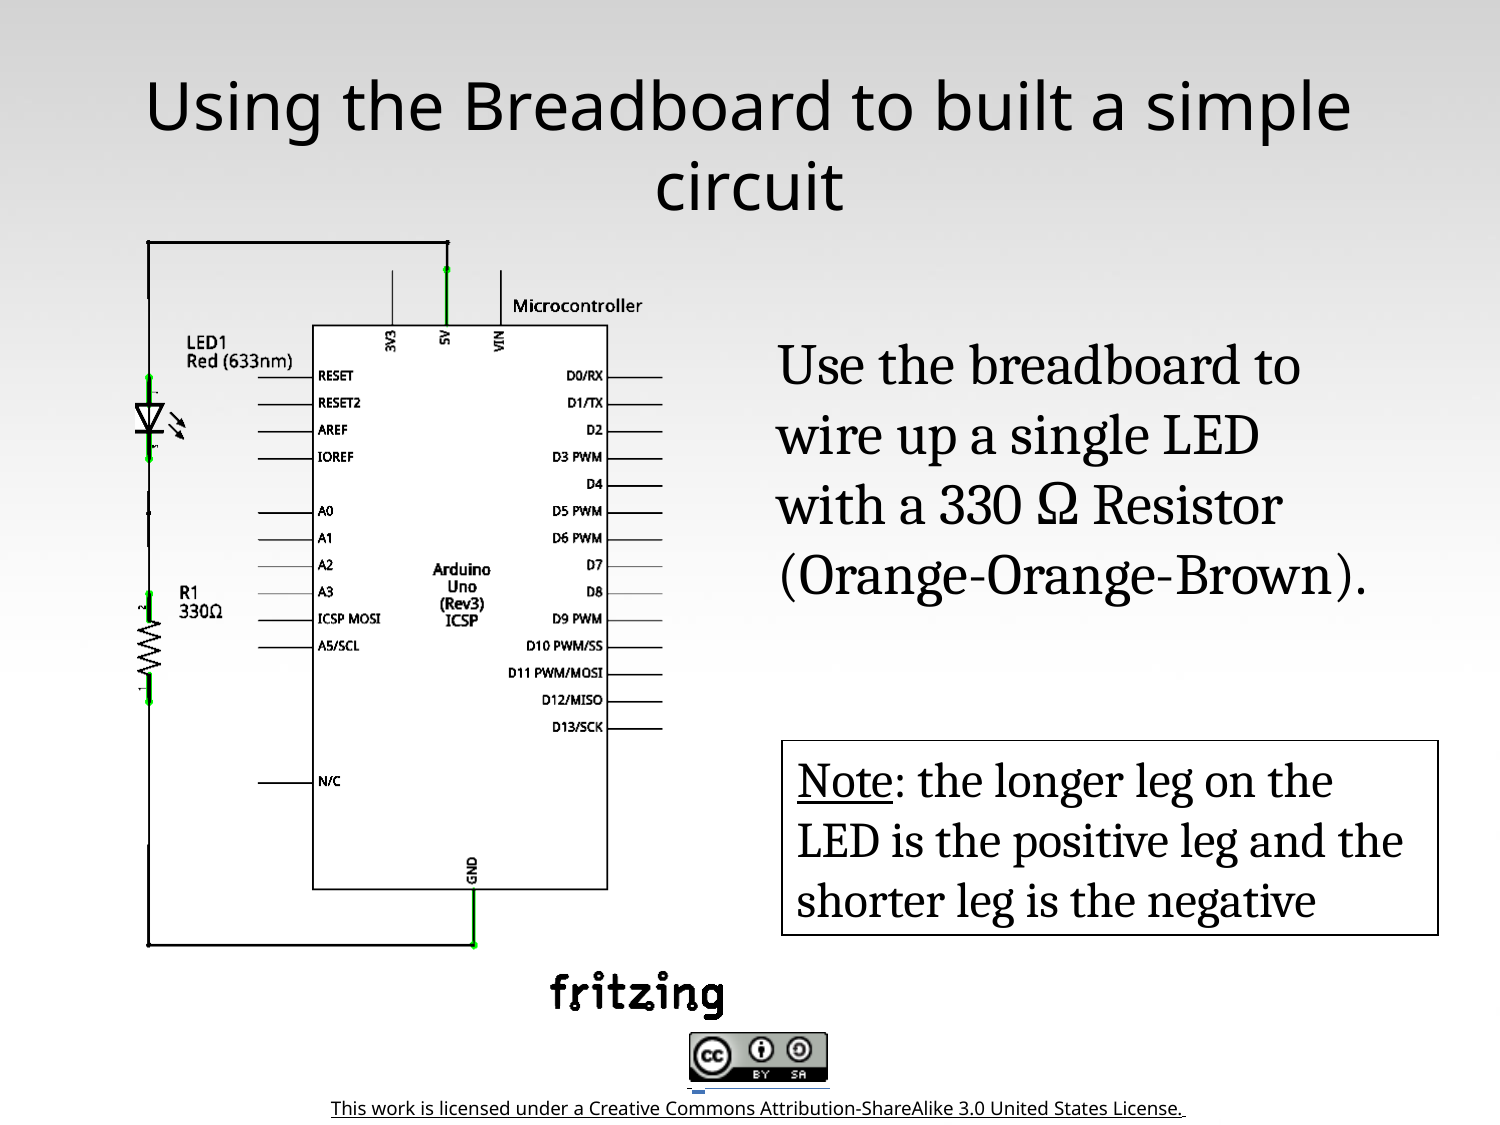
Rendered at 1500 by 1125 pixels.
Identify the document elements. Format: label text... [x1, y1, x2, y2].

picture [0, 0, 1500, 1125]
title Using the Breadboard to built a simple circuit [112, 50, 1388, 238]
list Use the breadboard to wire up a single LED with a 330 Ω Resistor (Orange-Orange-Brown). [762, 318, 1388, 1031]
text_box Note: the longer leg on the LED is the positive leg and the shorter leg is the negative [781, 740, 1438, 936]
